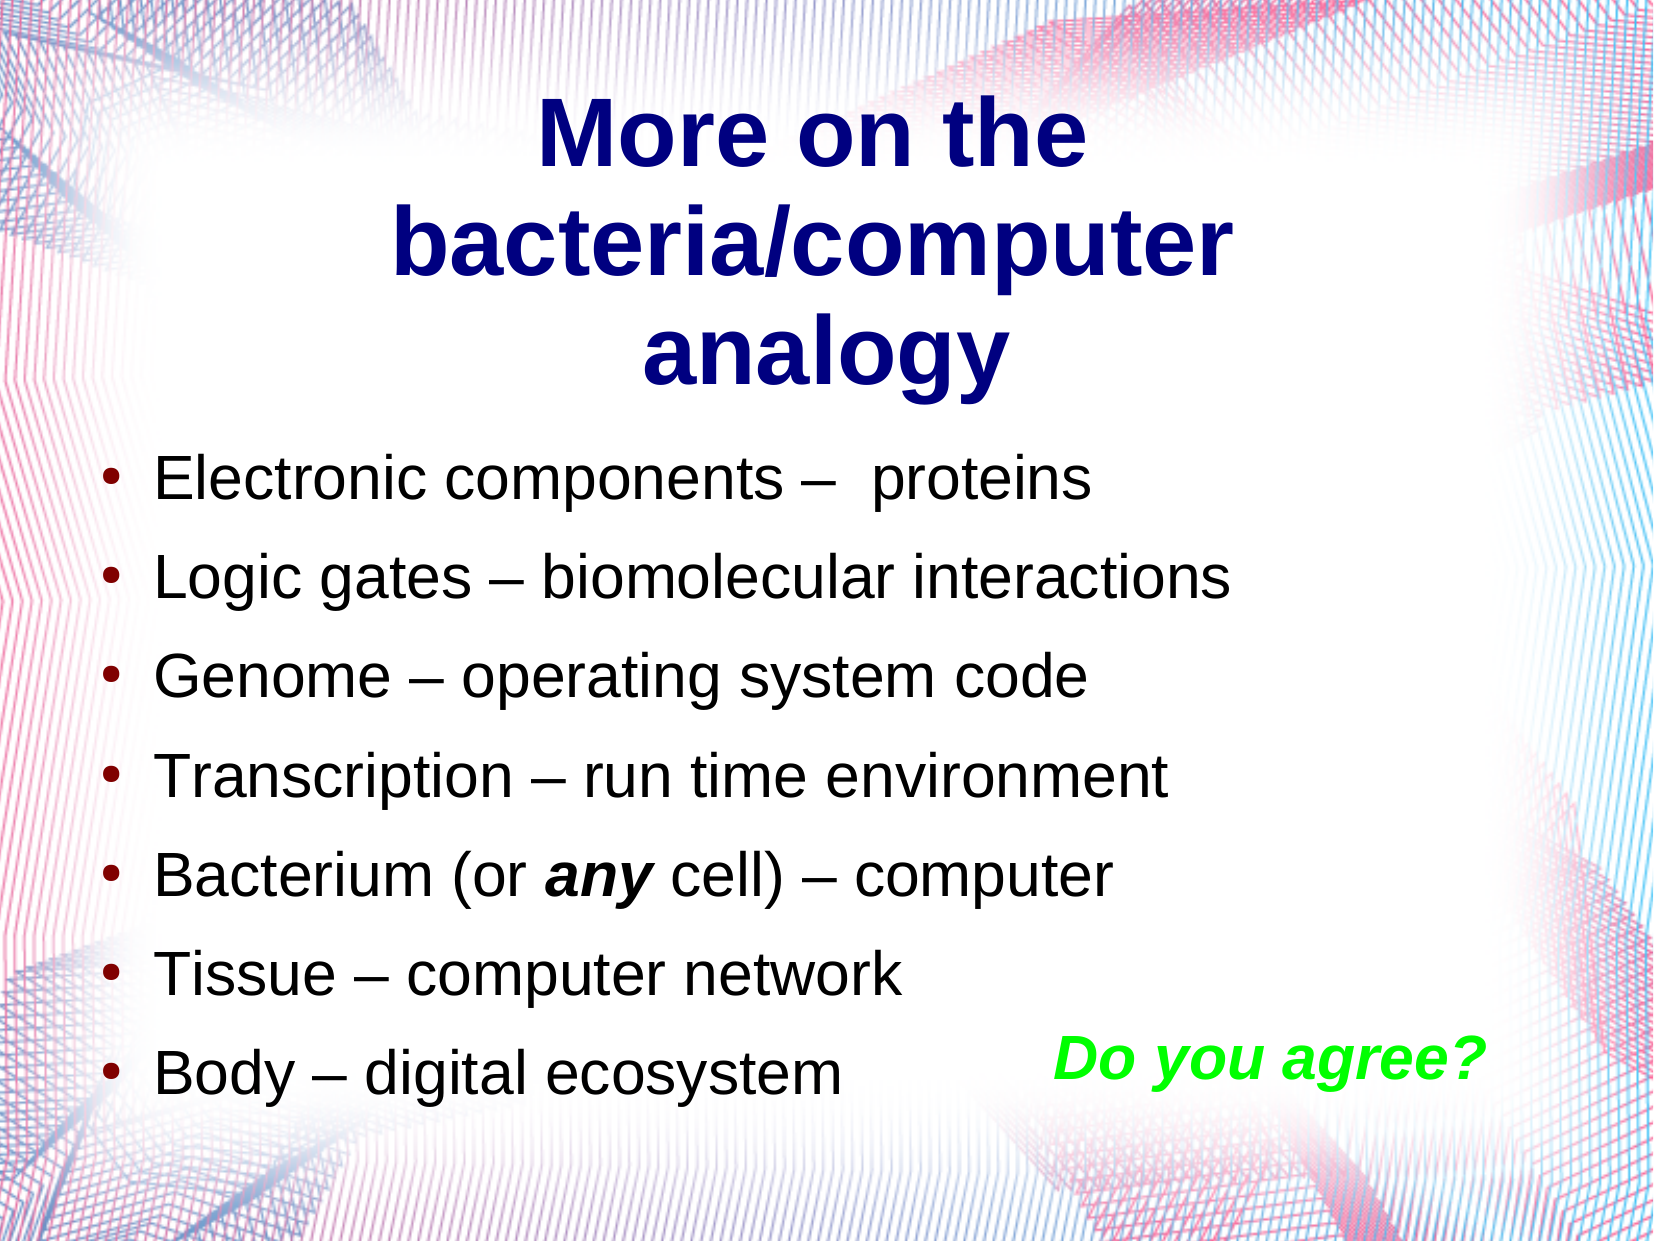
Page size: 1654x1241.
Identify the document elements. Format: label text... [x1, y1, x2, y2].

title More on the bacteria/computer analogy [82, 77, 1571, 406]
list Electronic components – proteins Logic gates – biomolecular interactions Genome – operating system code Transcription – run time environment Bacterium (or any cell) – computer Tissue – computer network Body – digital ecosystem [82, 442, 1571, 1109]
text_box Do you agree? [1038, 1015, 1535, 1102]
text_box [767, 620, 797, 692]
picture [0, 0, 1654, 1241]
